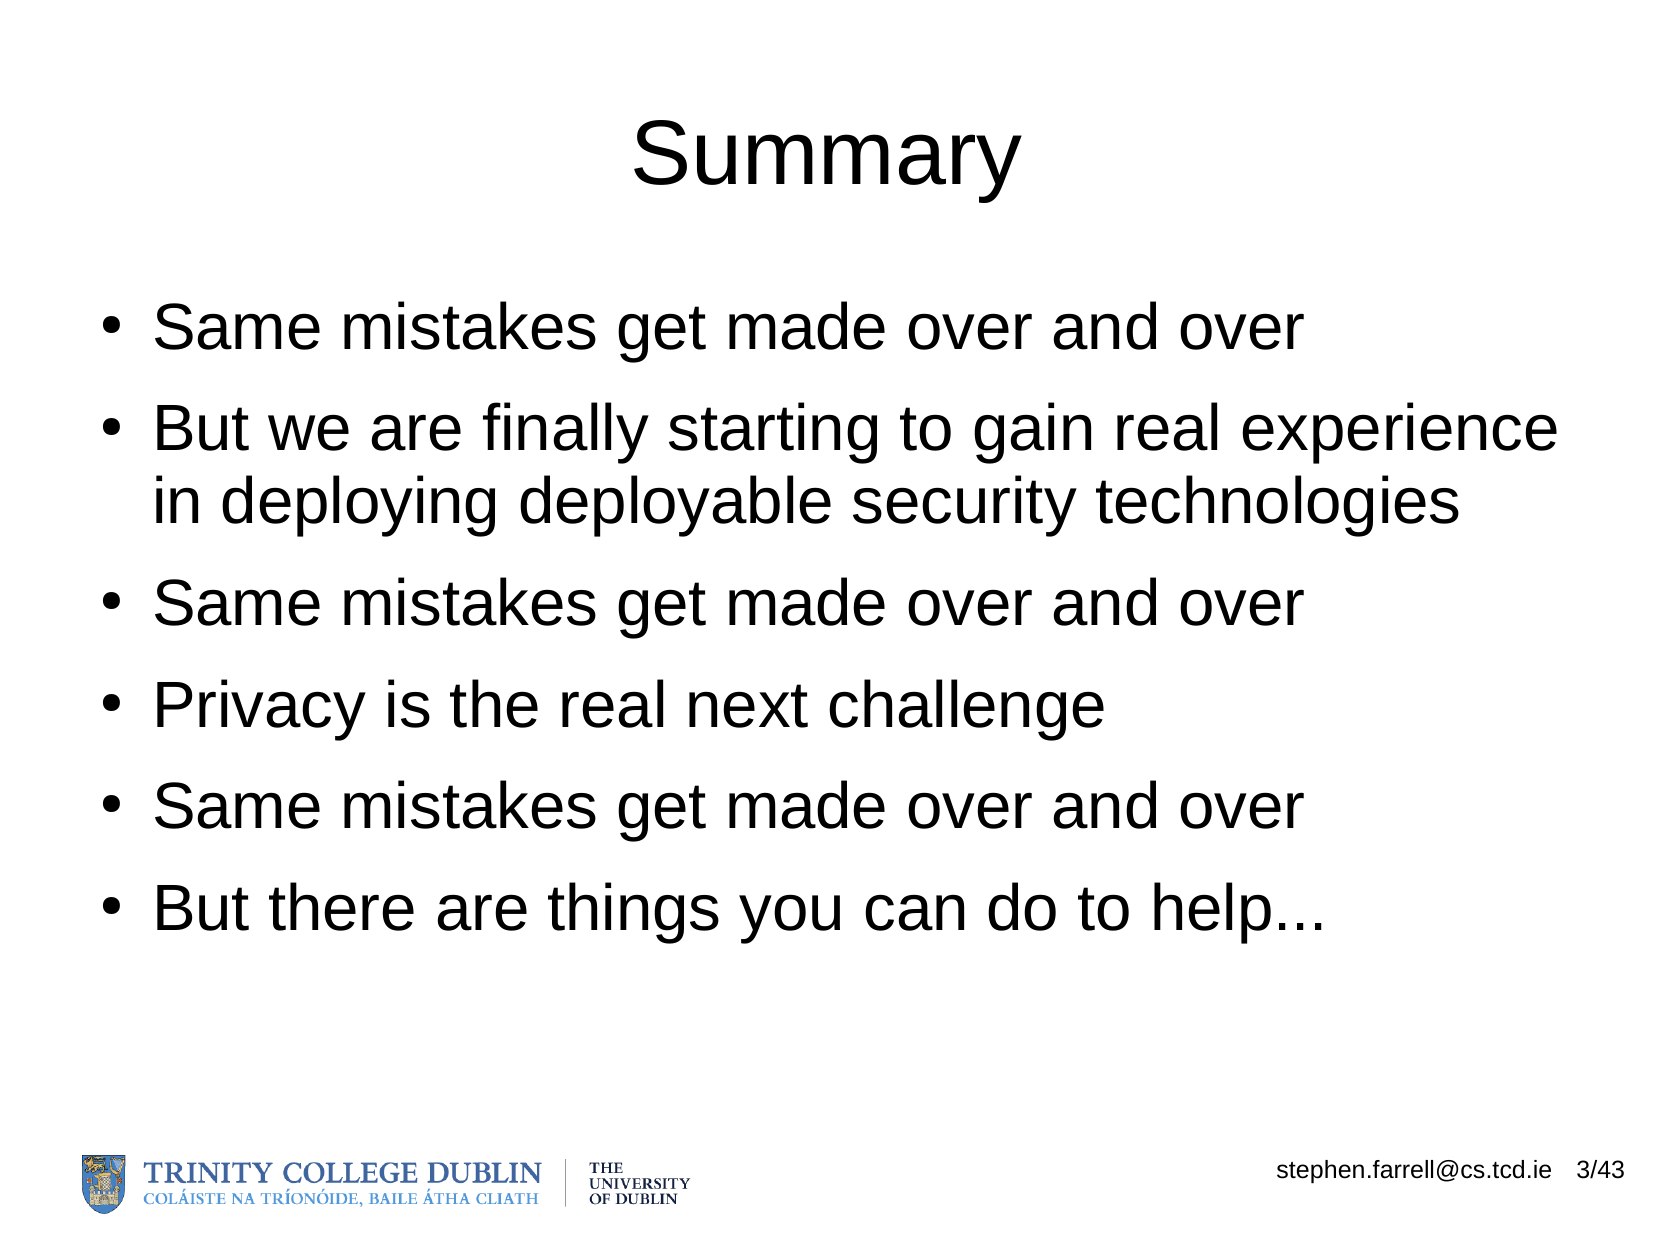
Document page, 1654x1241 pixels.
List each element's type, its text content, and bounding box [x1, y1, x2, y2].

title Summary [82, 49, 1571, 257]
picture [82, 1155, 694, 1214]
list Same mistakes get made over and over But we are finally starting to gain real experience in deploying deployable security technologies Same mistakes get made over and over Privacy is the real next challenge Same mistakes get made over and over But there are things you can do to help... [82, 290, 1571, 1010]
